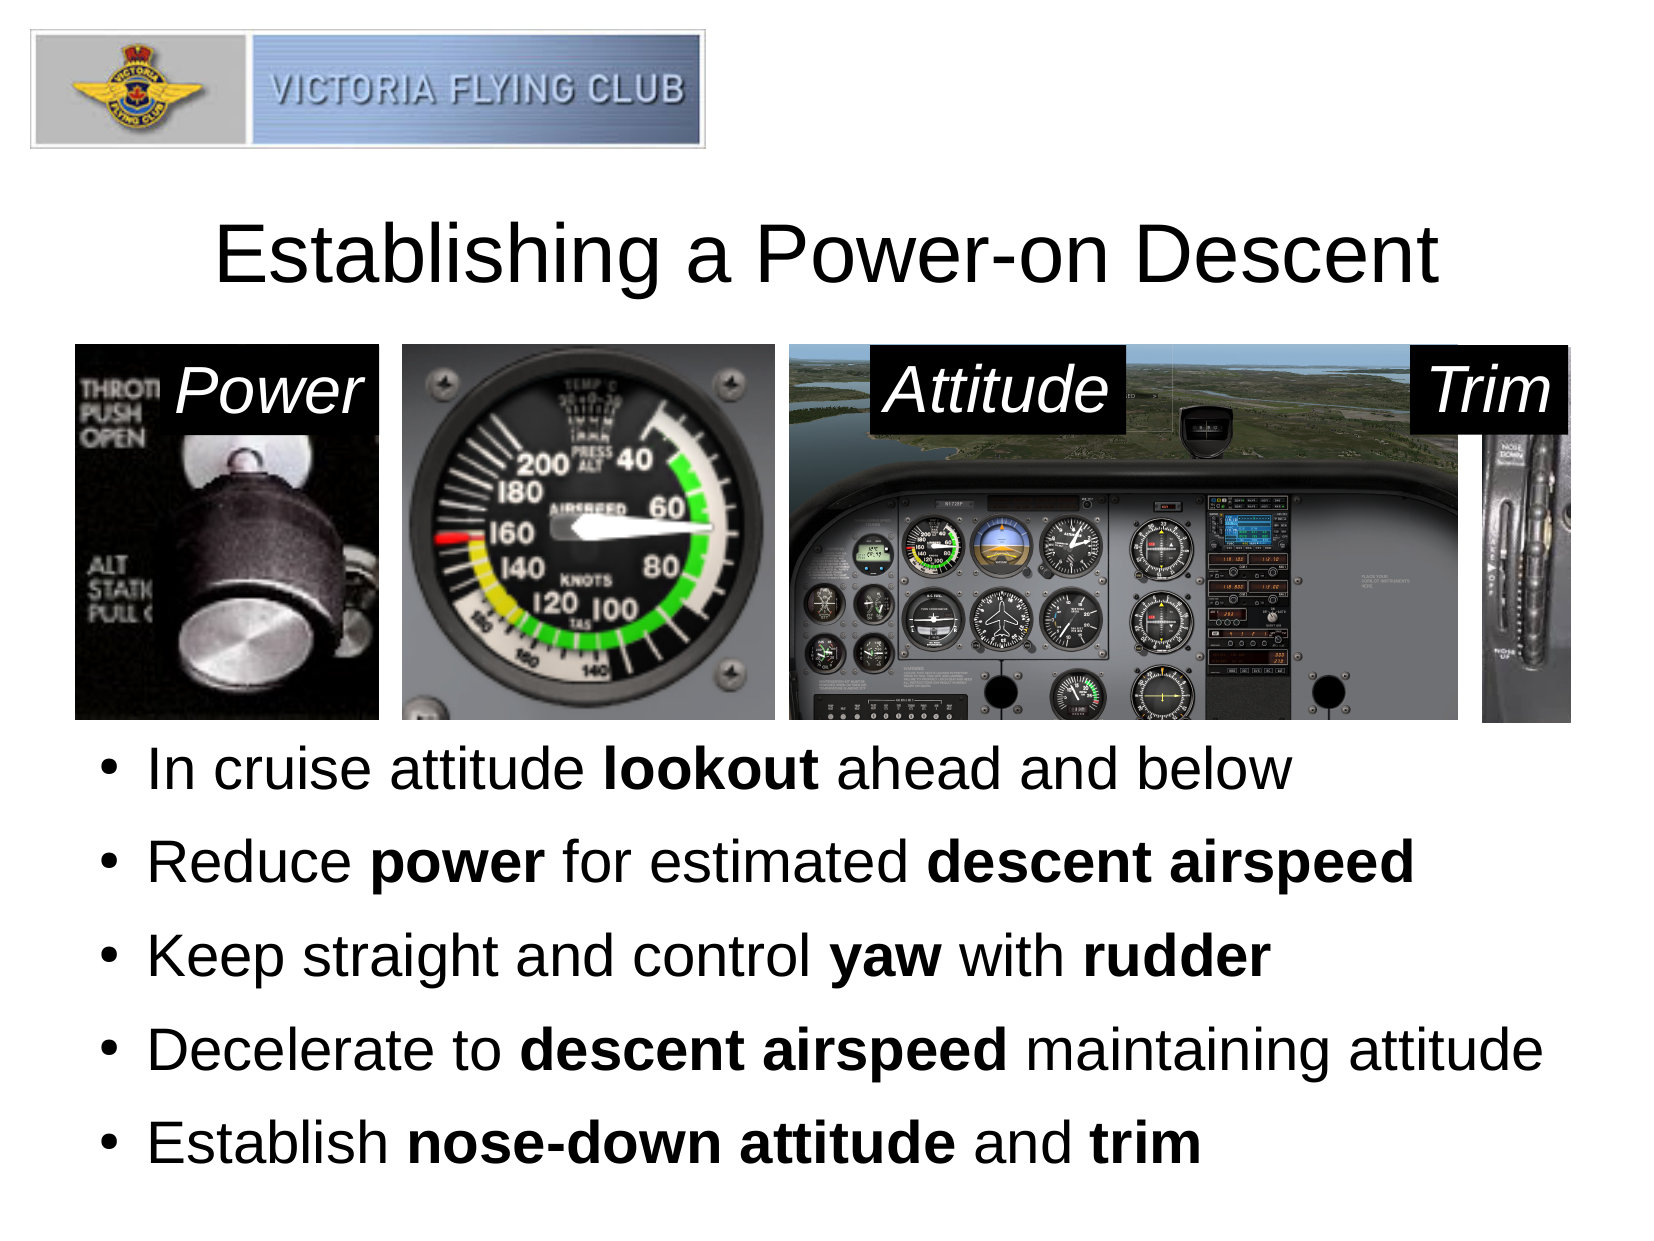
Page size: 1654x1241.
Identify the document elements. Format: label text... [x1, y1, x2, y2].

text_box Attitude [870, 345, 1127, 435]
picture [30, 29, 706, 149]
list In cruise attitude lookout ahead and below Reduce power for estimated descent airspeed Keep straight and control yaw with rudder Decelerate to descent airspeed maintaining attitude Establish nose-down attitude and trim [82, 735, 1571, 1201]
picture [1482, 347, 1571, 723]
picture [402, 344, 775, 720]
text_box Power [159, 345, 380, 436]
title Establishing a Power-on Descent [82, 150, 1571, 358]
picture [75, 344, 379, 721]
text_box Trim [1410, 345, 1569, 435]
picture [789, 344, 1458, 721]
